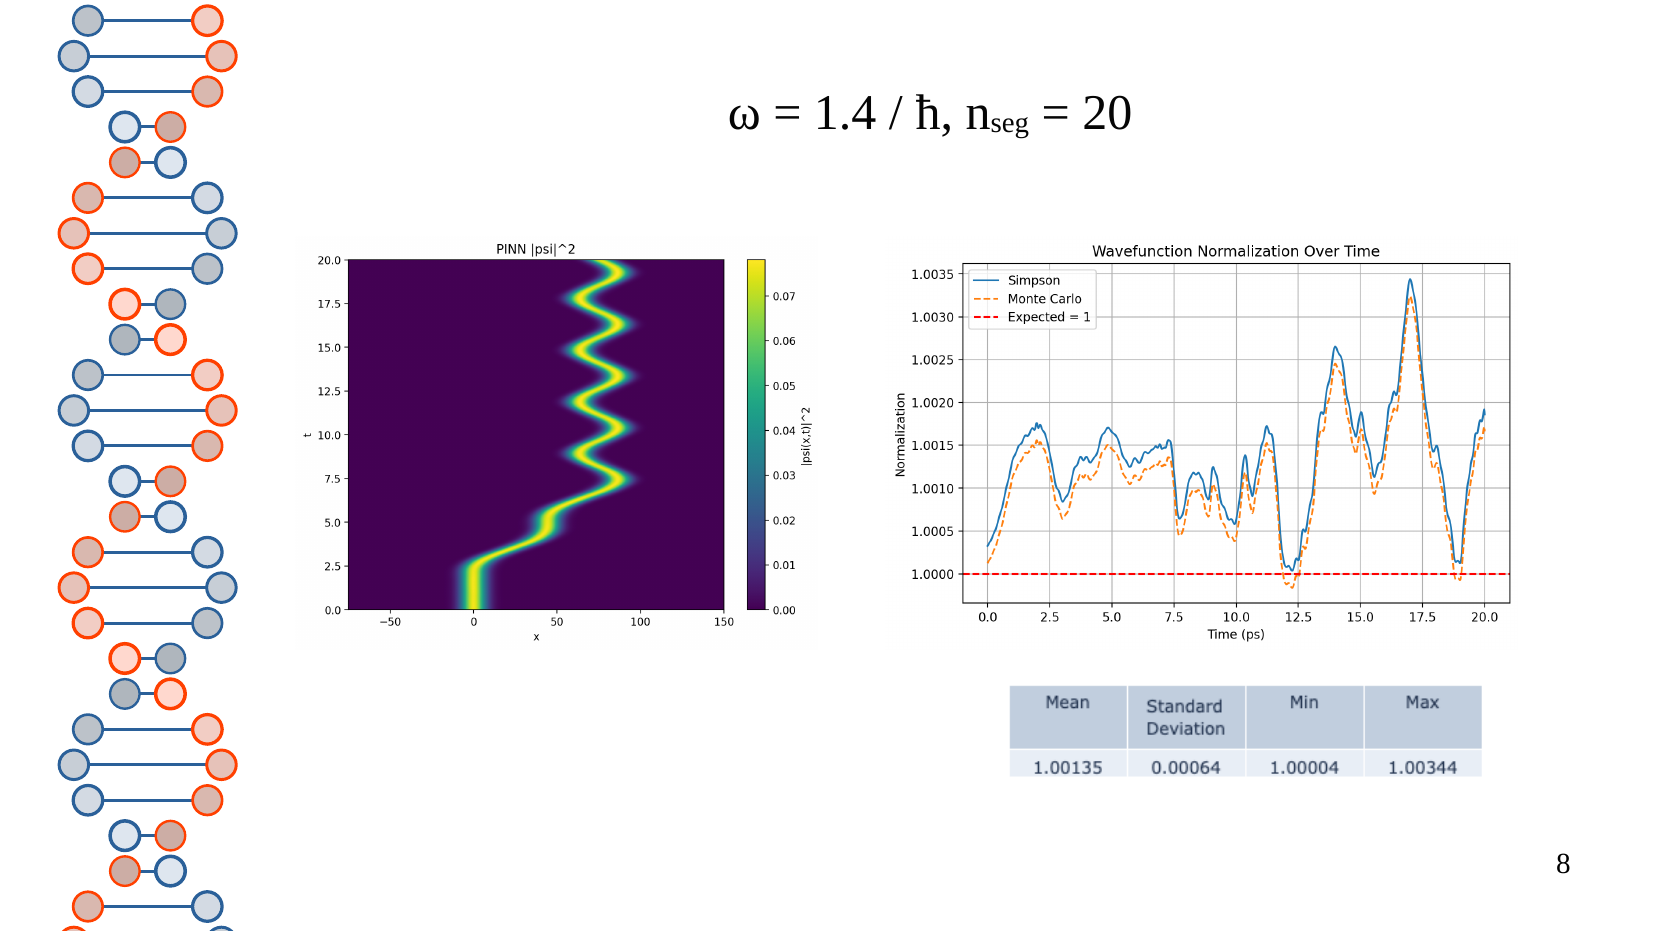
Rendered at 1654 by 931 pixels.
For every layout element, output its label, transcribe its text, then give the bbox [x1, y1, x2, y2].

picture [992, 668, 1514, 806]
title ω = 1.4 / ħ, nseg = 20 [265, 35, 1595, 189]
picture [885, 236, 1518, 650]
picture [295, 236, 818, 650]
